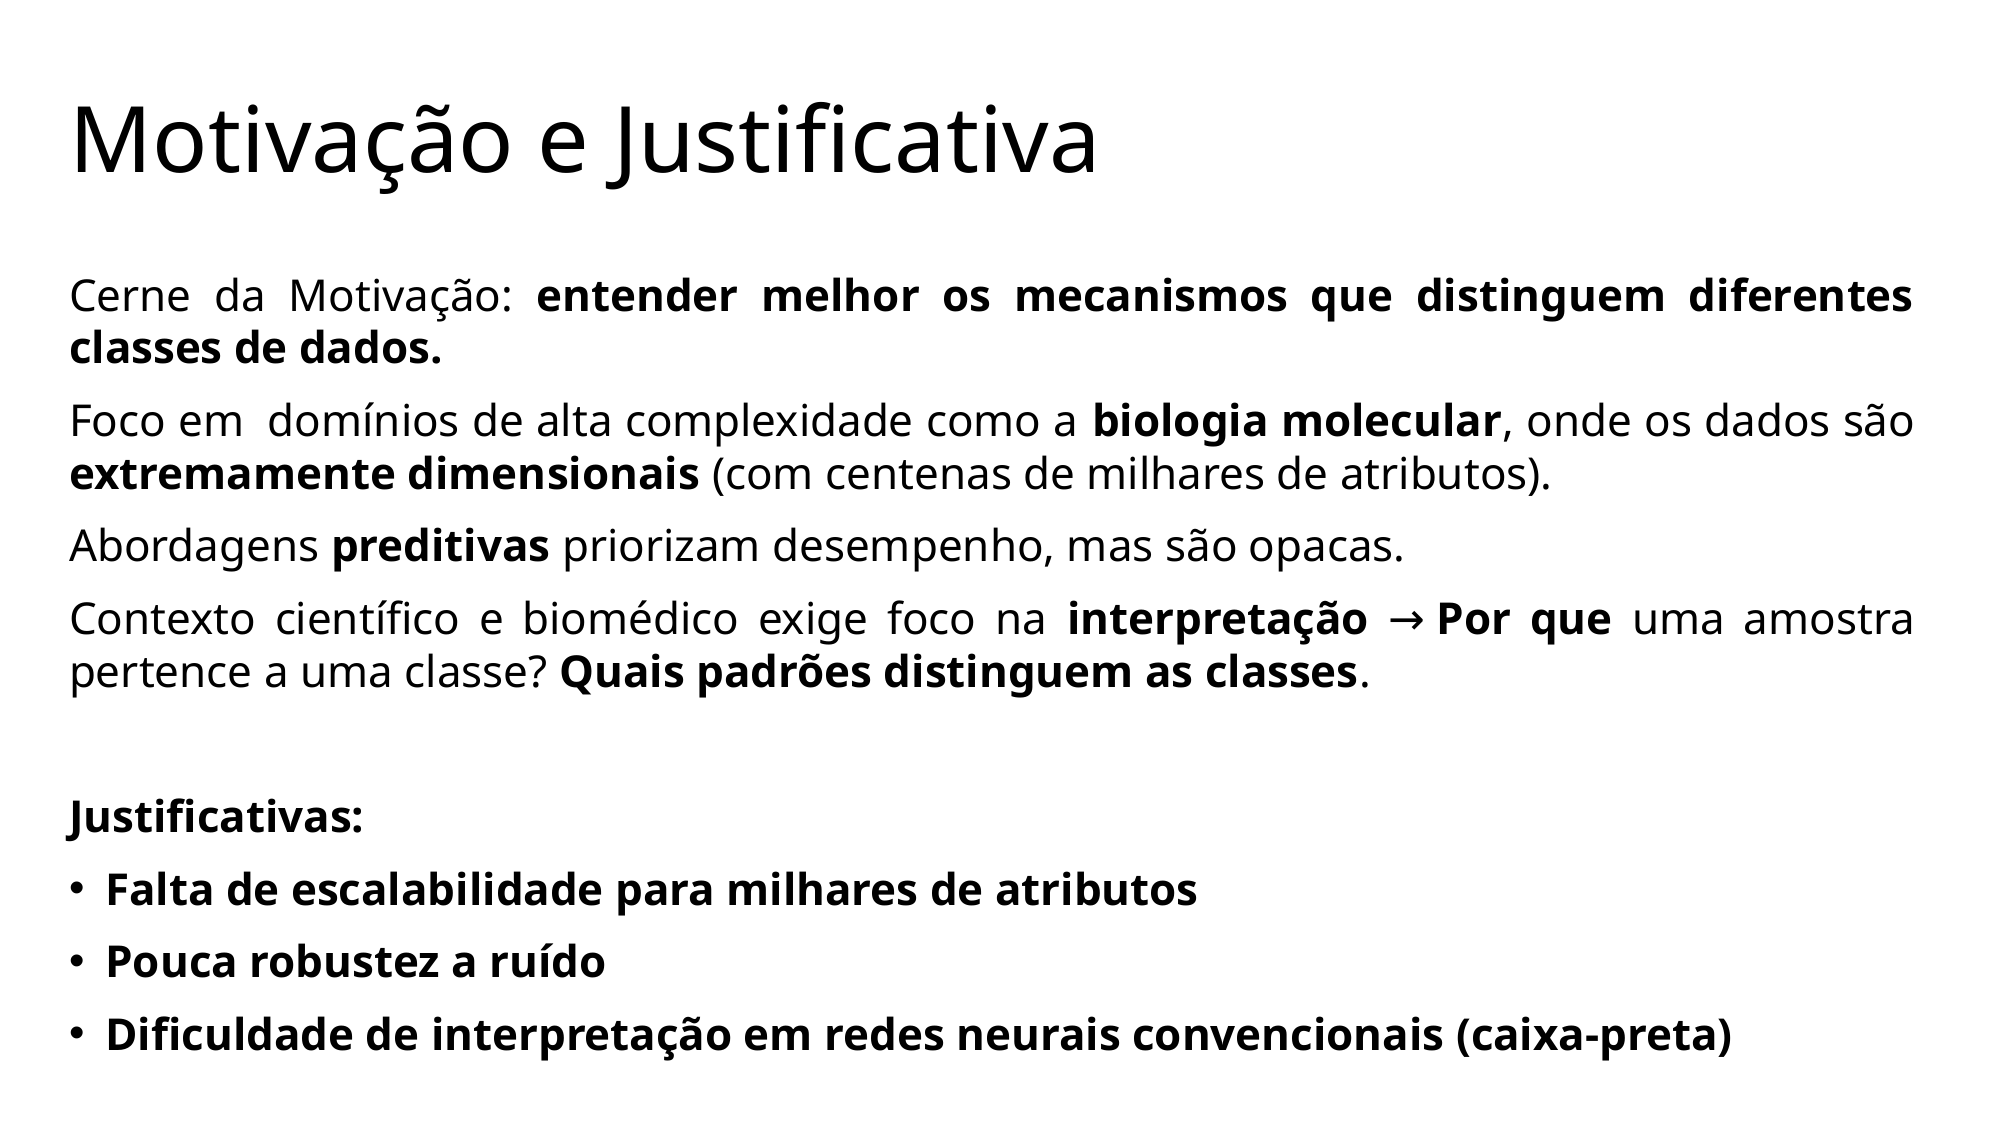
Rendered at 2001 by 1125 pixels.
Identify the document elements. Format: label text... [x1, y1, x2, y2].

title Motivação e Justificativa [54, 55, 1780, 230]
list Cerne da Motivação: entender melhor os mecanismos que distinguem diferentes classes de dados. Foco em domínios de alta complexidade como a biologia molecular, onde os dados são extremamente dimensionais (com centenas de milhares de atributos). Abordagens preditivas priorizam desempenho, mas são opacas. Contexto científico e biomédico exige foco na interpretação → Por que uma amostra pertence a uma classe? Quais padrões distinguem as classes. Justificativas: Falta de escalabilidade para milhares de atributos Pouca robustez a ruído Dificuldade de interpretação em redes neurais convencionais (caixa-preta) [54, 259, 1954, 1073]
